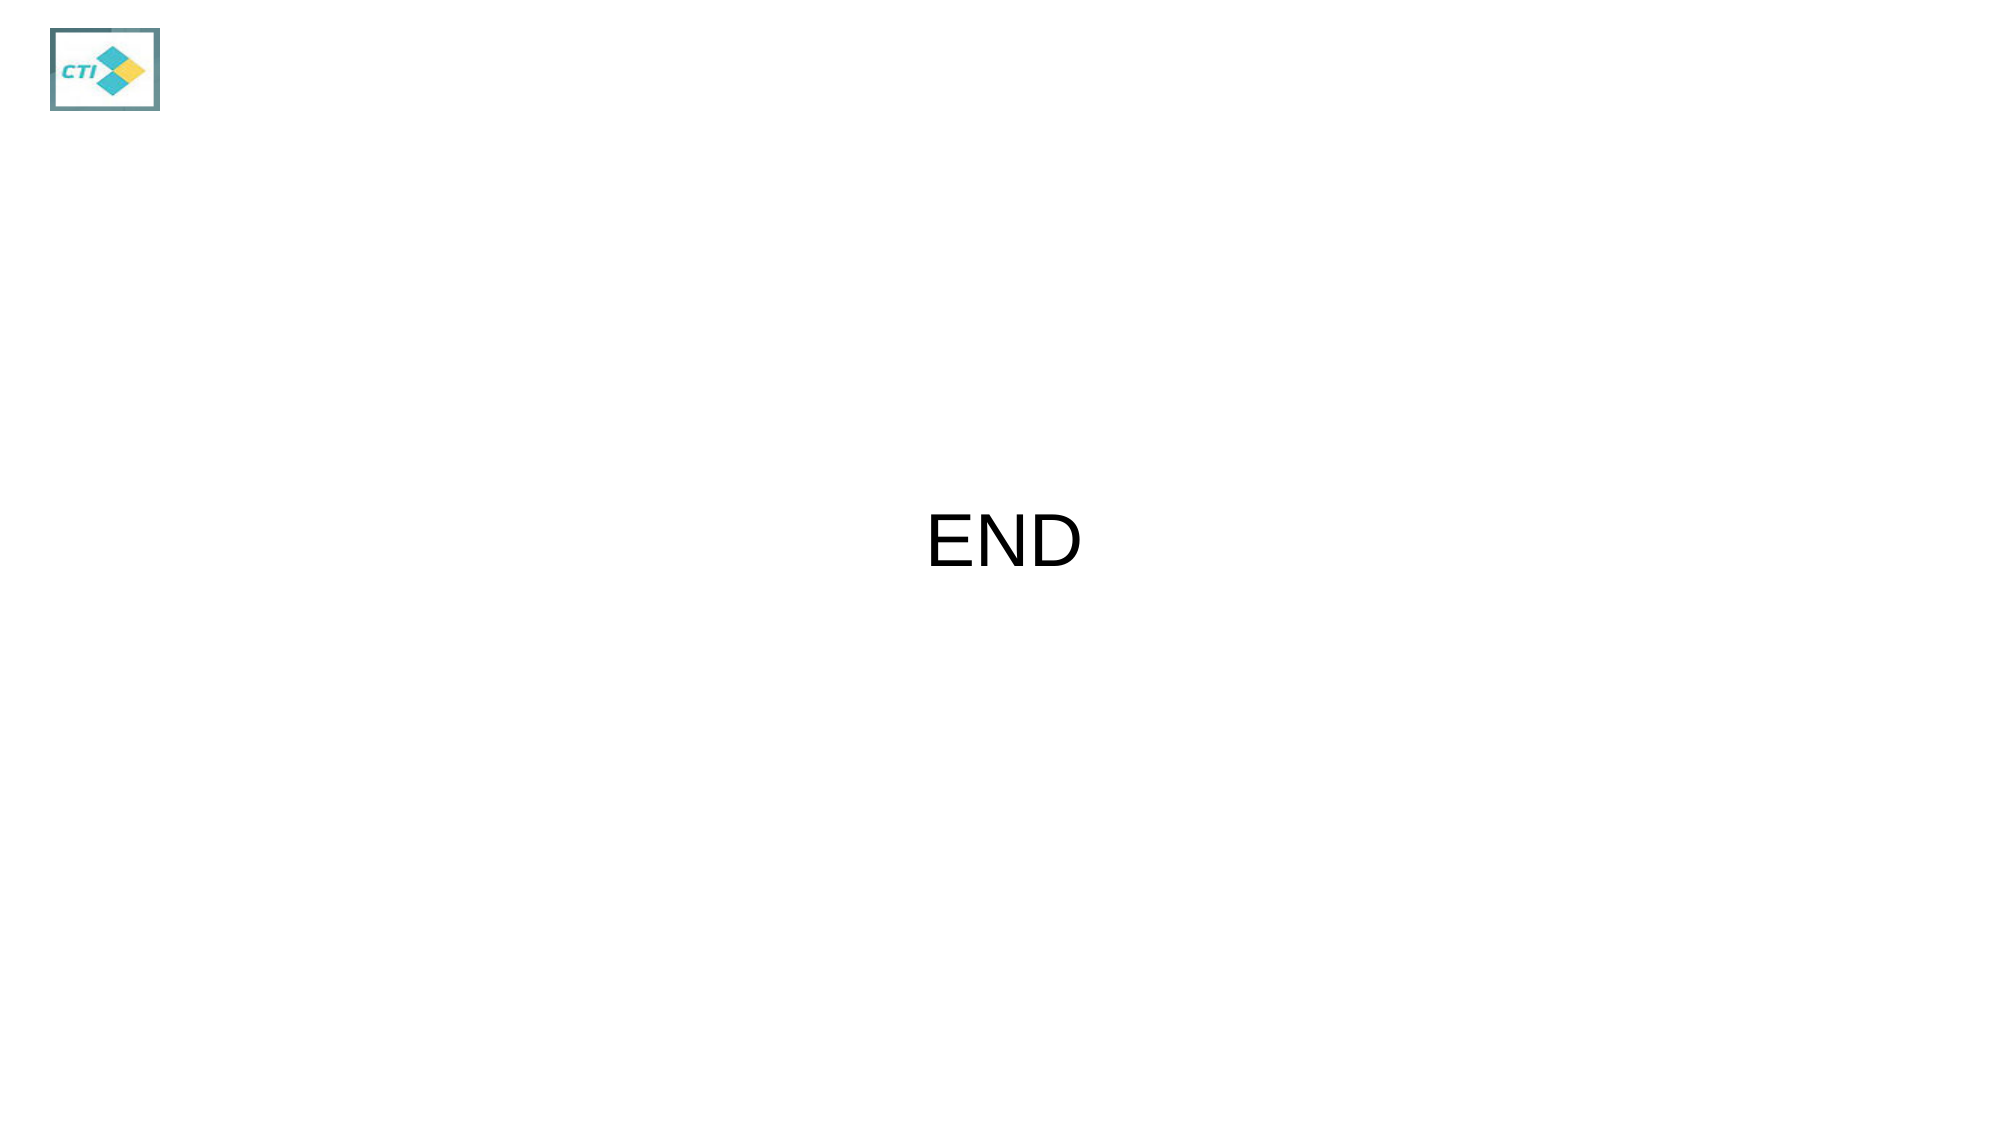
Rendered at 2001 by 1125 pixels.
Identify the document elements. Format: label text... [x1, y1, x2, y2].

text_box END [127, 478, 1924, 599]
picture [50, 28, 160, 112]
